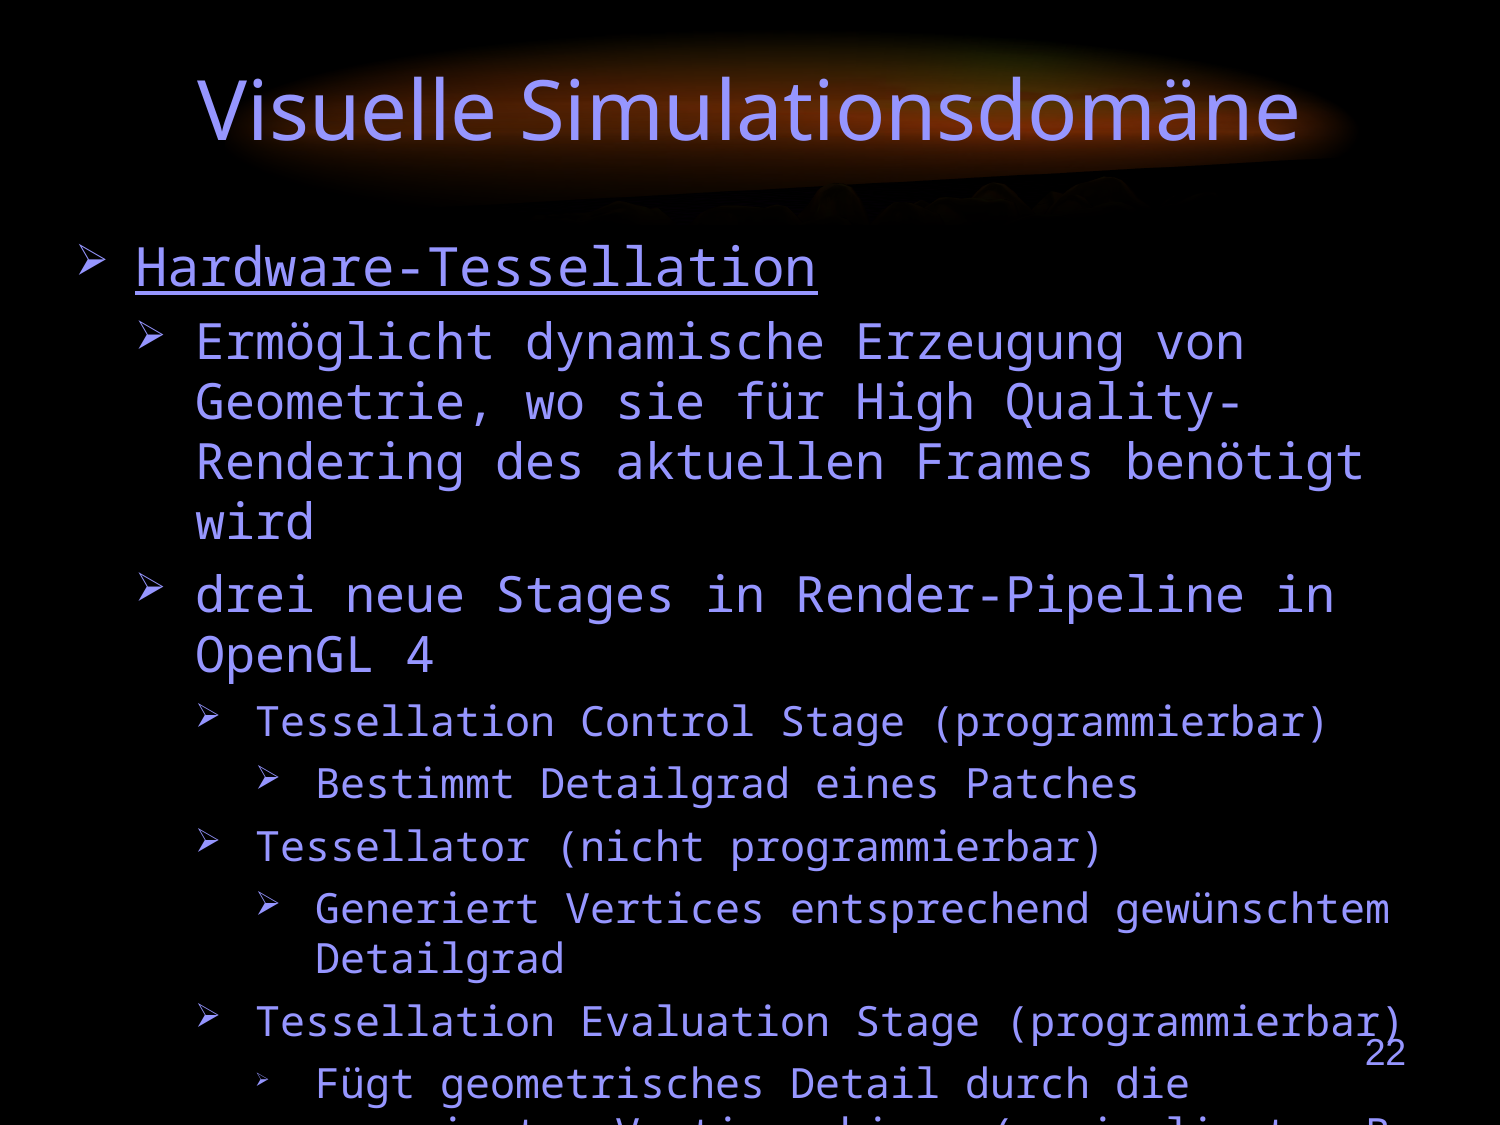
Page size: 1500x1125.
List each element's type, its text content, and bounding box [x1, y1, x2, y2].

text_box Hardware-Tessellation Ermöglicht dynamische Erzeugung von Geometrie, wo sie für High Quality-Rendering des aktuellen Frames benötigt wird drei neue Stages in Render-Pipeline in OpenGL 4 Tessellation Control Stage (programmierbar) Bestimmt Detailgrad eines Patches Tessellator (nicht programmierbar) Generiert Vertices entsprechend gewünschtem Detailgrad Tessellation Evaluation Stage (programmierbar) Fügt geometrisches Detail durch die generierten Vertices hinzu (manipuliert z.B. Vertex-Position) [0, 224, 1471, 1088]
text_box [112, 0, 1463, 224]
text_box Visuelle Simulationsdomäne [75, 0, 1426, 216]
